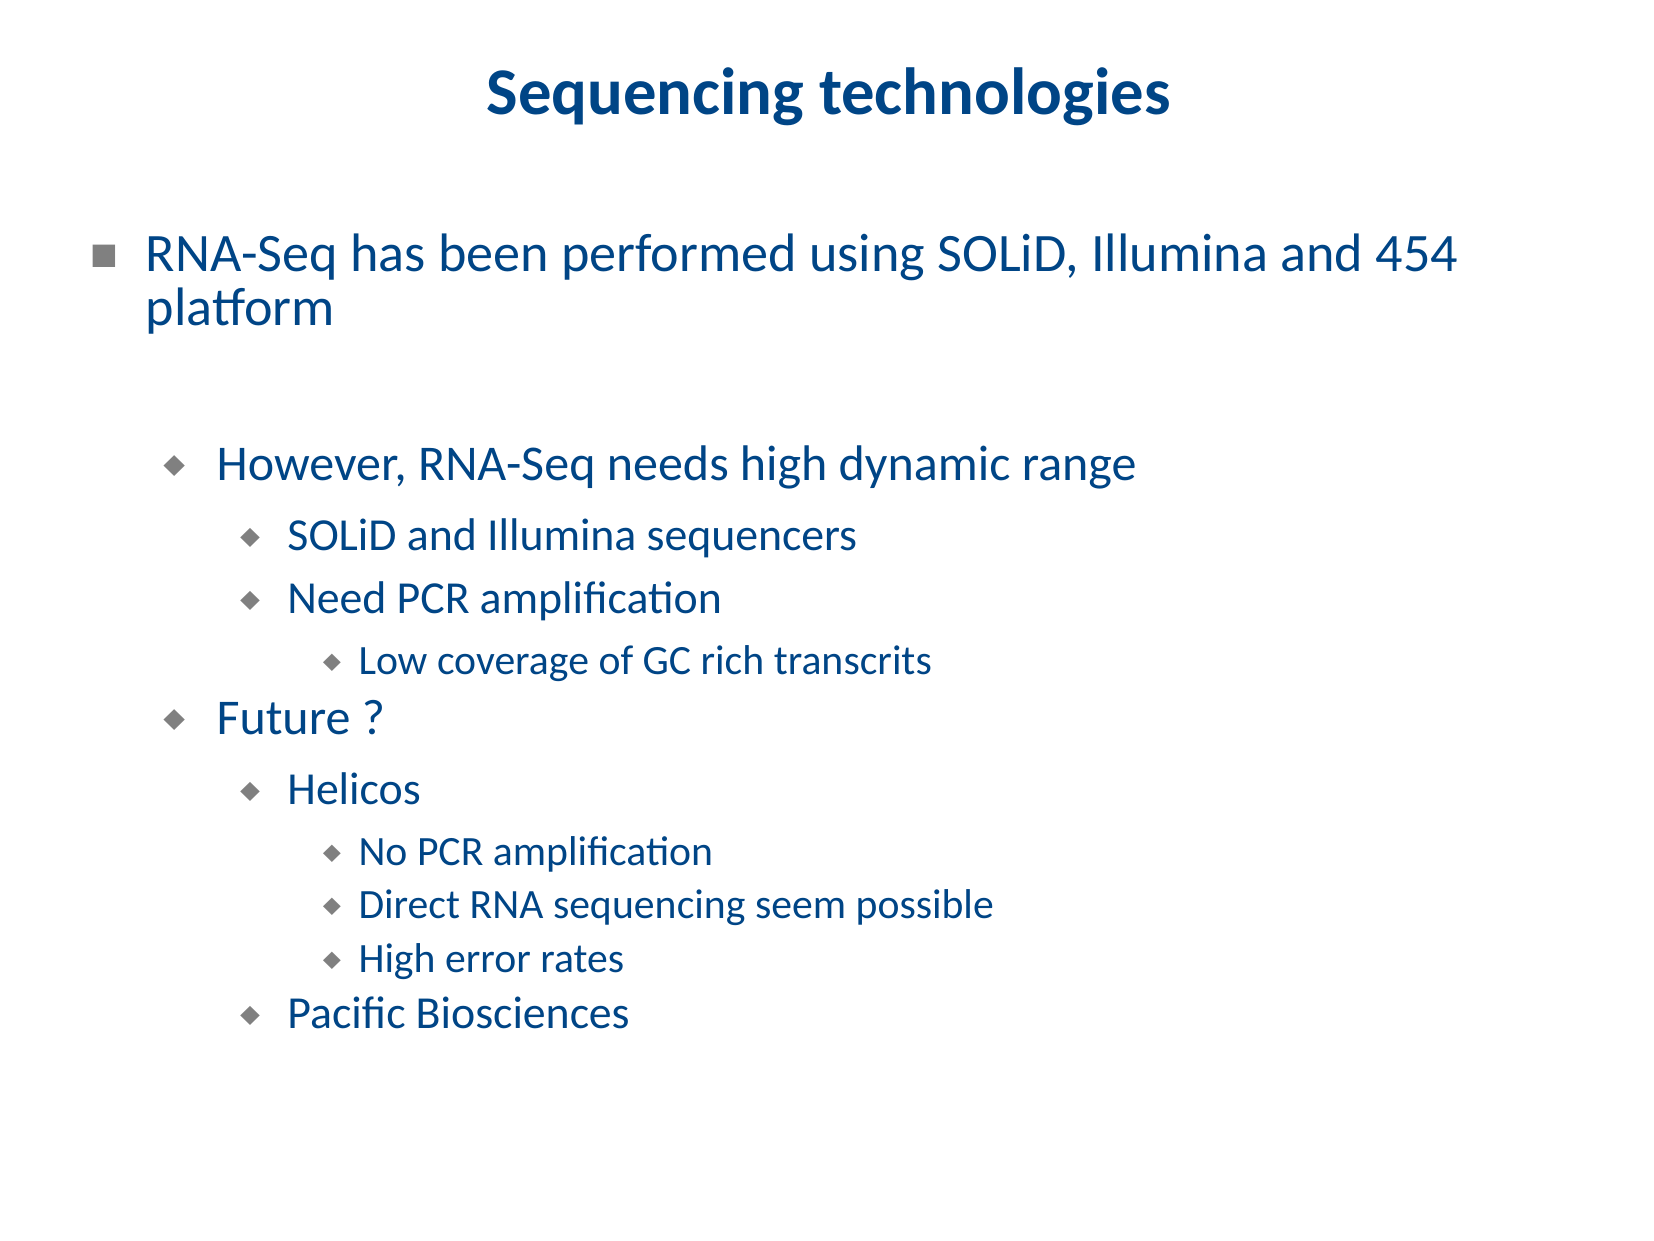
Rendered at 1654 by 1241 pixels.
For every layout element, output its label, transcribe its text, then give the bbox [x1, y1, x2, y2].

title Sequencing technologies [85, 18, 1574, 177]
list RNA-Seq has been performed using SOLiD, Illumina and 454 platform However, RNA-Seq needs high dynamic range SOLiD and Illumina sequencers Need PCR amplification Low coverage of GC rich transcrits Future ? Helicos No PCR amplification Direct RNA sequencing seem possible High error rates Pacific Biosciences [75, 230, 1564, 1186]
